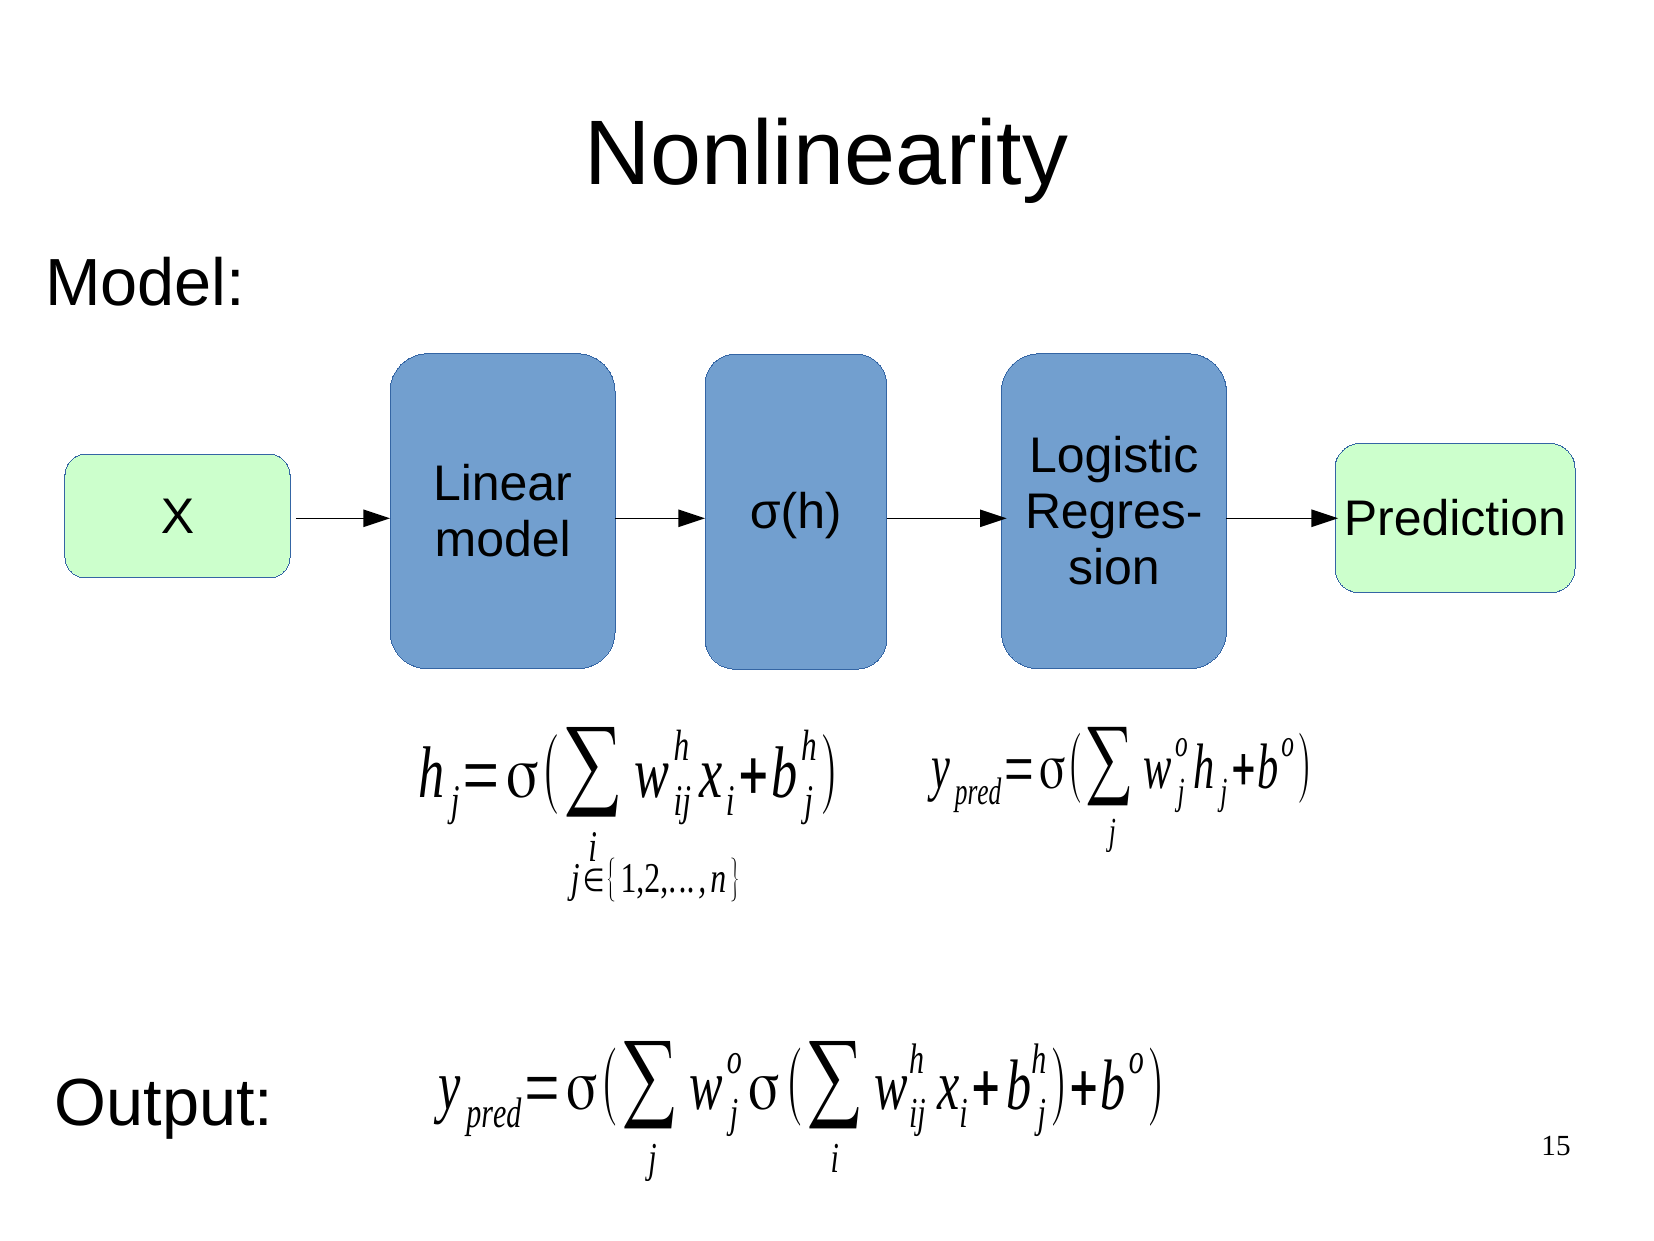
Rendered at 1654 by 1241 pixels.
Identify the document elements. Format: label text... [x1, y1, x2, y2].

text_box σ(h) [705, 354, 887, 670]
text_box Logistic Regres- sion [1001, 353, 1227, 669]
chart [419, 1033, 1176, 1181]
chart [915, 720, 1322, 852]
title Nonlinearity [82, 49, 1571, 257]
text_box Linear model [390, 353, 616, 669]
text_box X [64, 454, 291, 578]
text_box Prediction [1335, 443, 1576, 593]
text_box Output: [54, 1065, 376, 1141]
chart [405, 719, 850, 905]
text_box Model: [45, 230, 676, 334]
